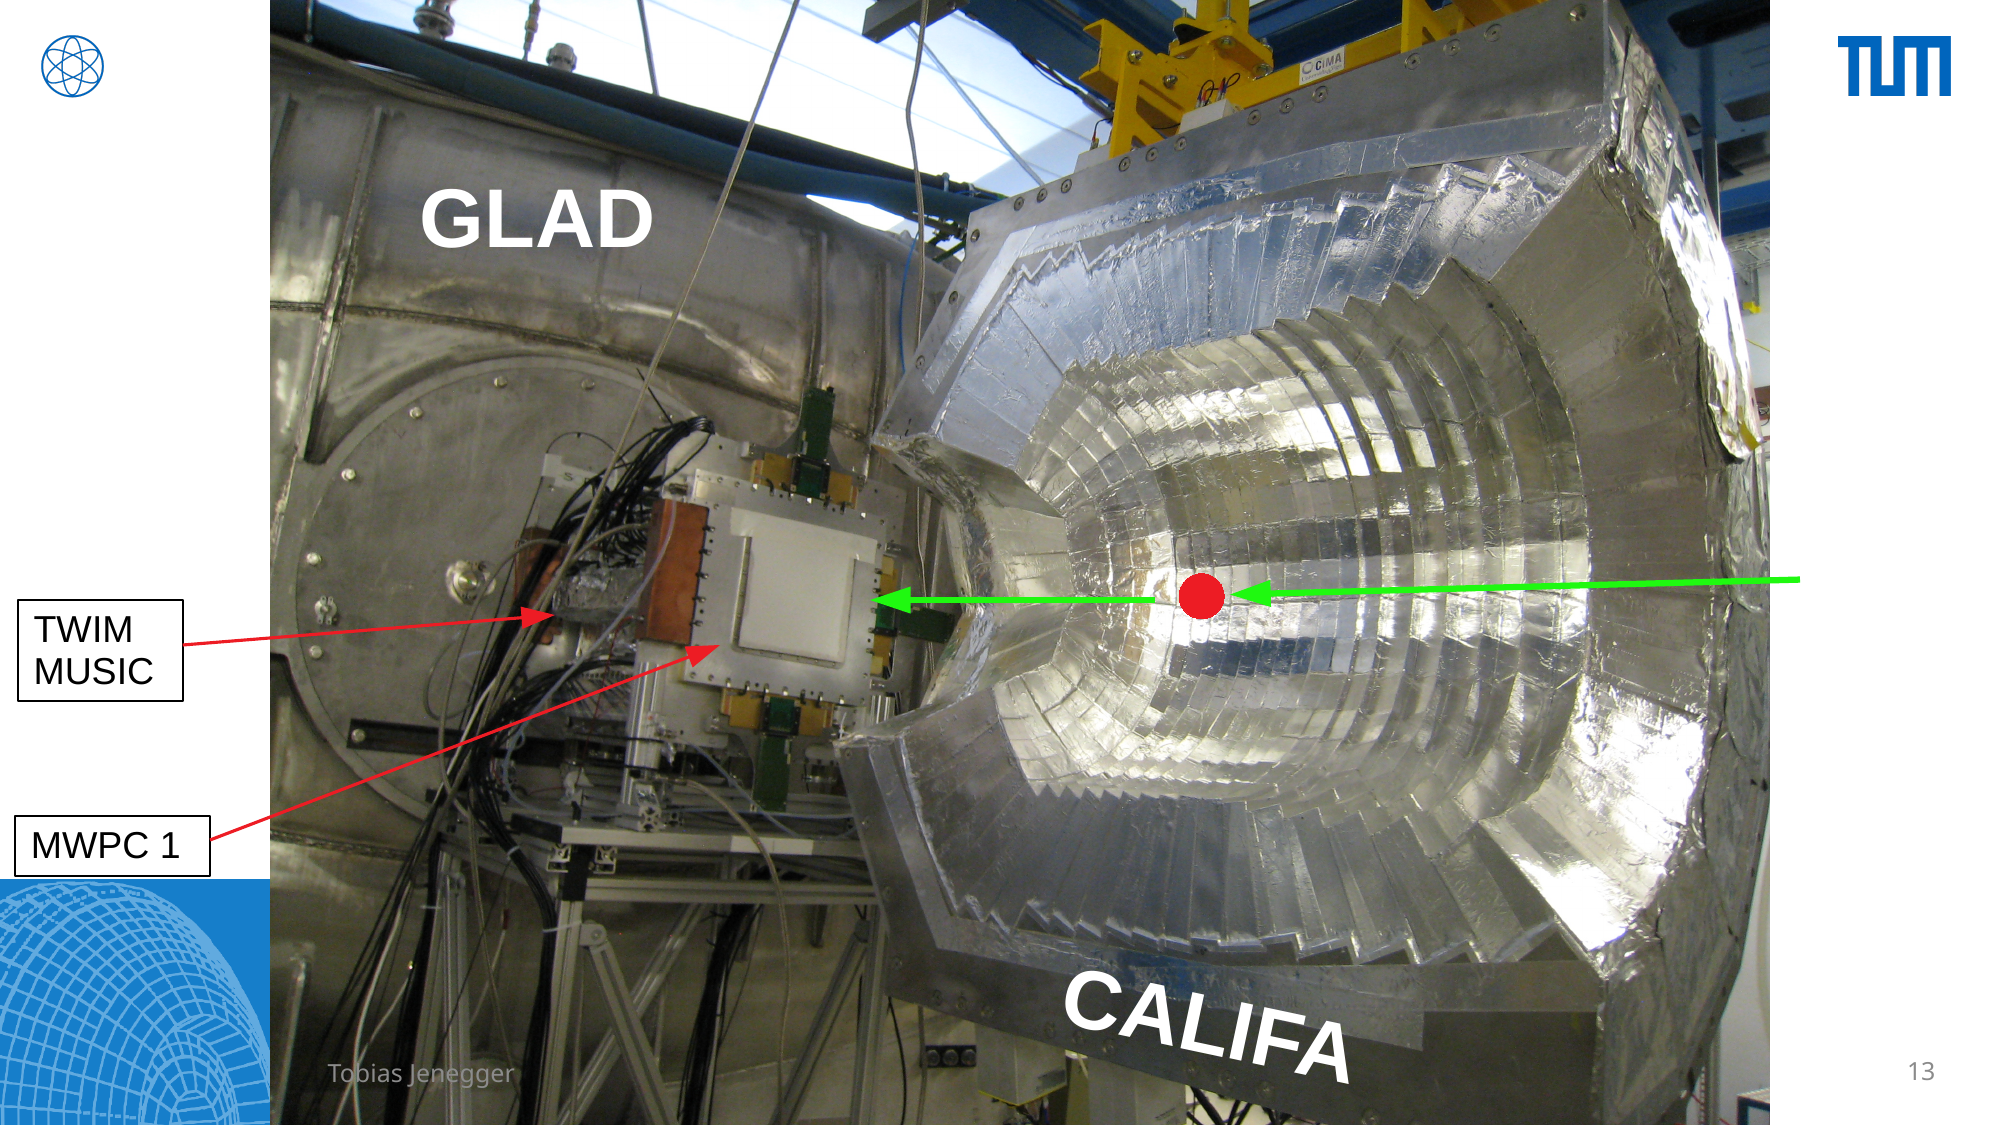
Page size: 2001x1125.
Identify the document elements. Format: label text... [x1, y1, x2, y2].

slide_number <number> [1500, 1042, 1951, 1103]
slide_number Tobias Jenegger [312, 1042, 588, 1103]
text_box CALIFA [1038, 938, 1441, 1125]
picture [36, 30, 108, 101]
picture [0, 0, 1770, 1125]
text_box MWPC 1 [15, 815, 211, 876]
text_box [1179, 573, 1225, 619]
text_box TWIM MUSIC [17, 600, 183, 701]
picture [1838, 36, 1951, 96]
text_box GLAD [405, 164, 871, 366]
